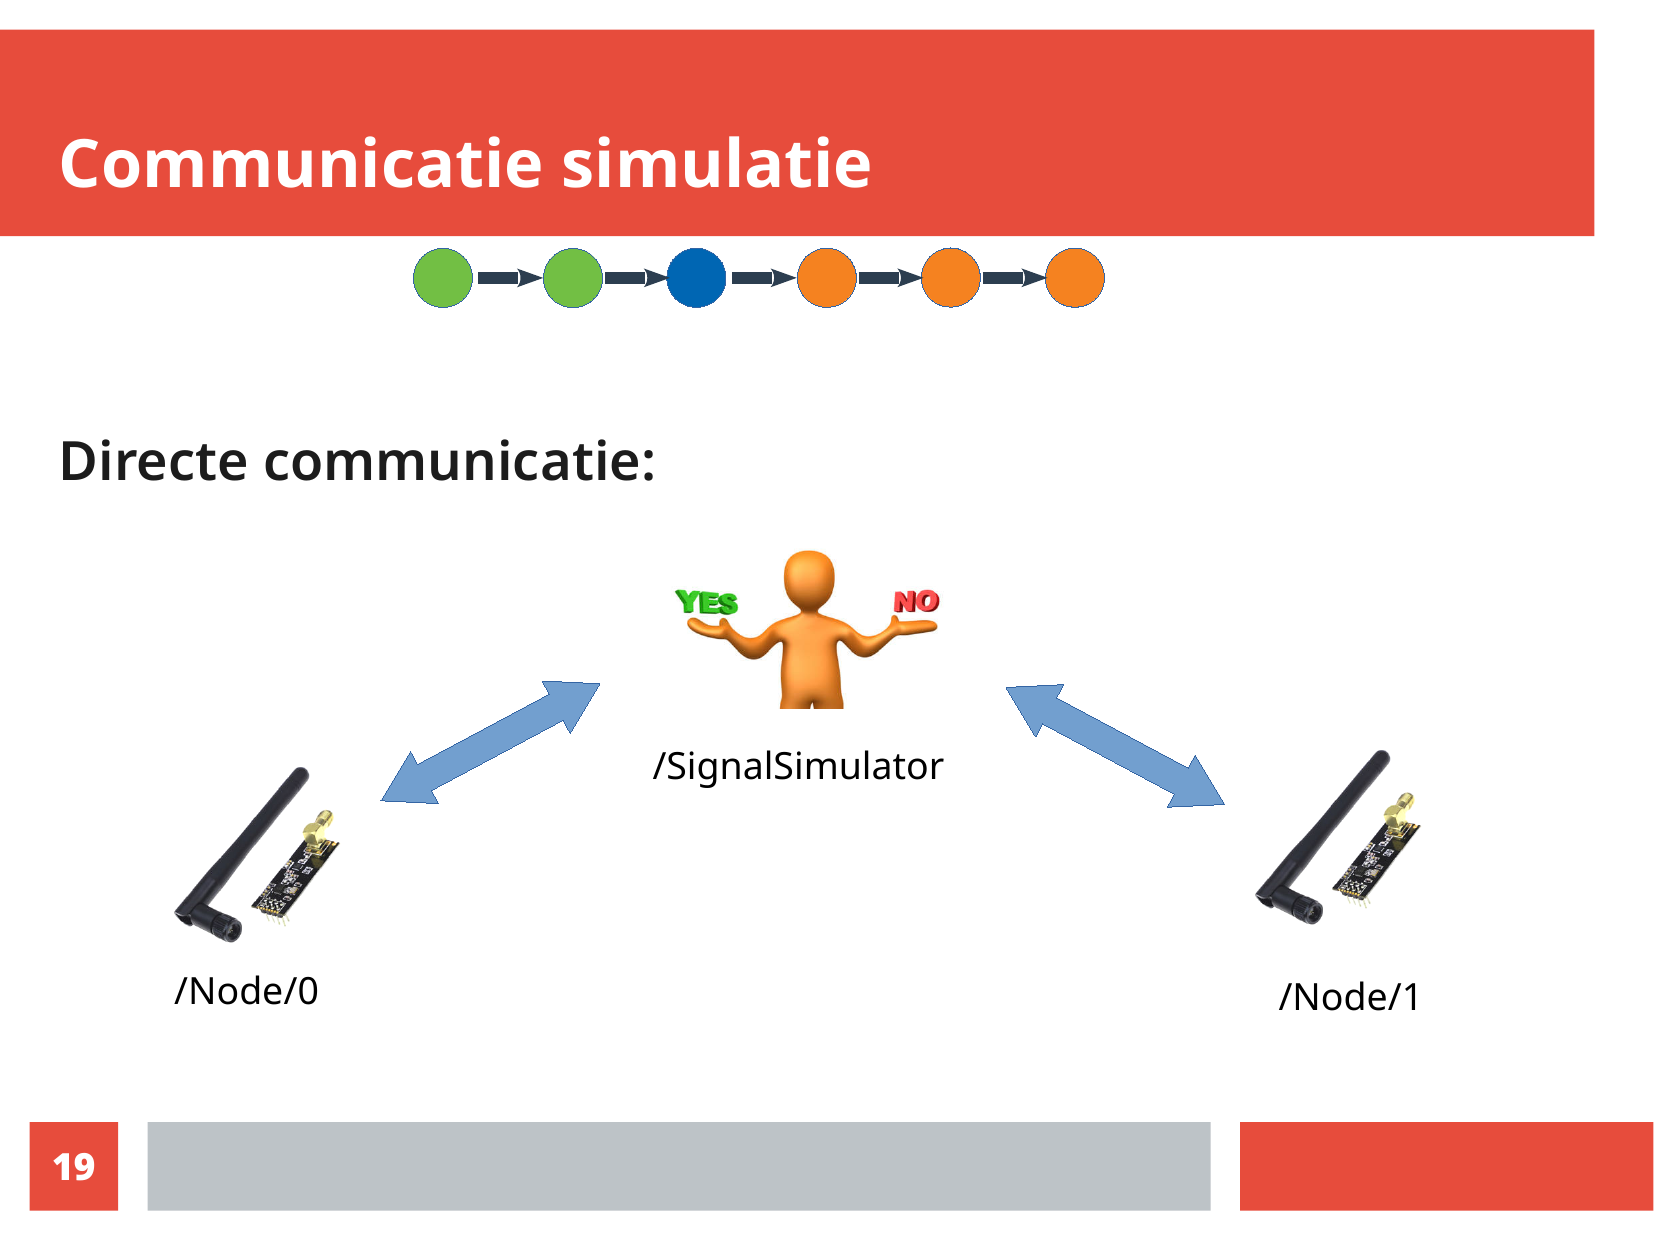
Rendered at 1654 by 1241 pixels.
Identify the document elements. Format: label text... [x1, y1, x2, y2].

text_box [543, 248, 603, 308]
text_box [1006, 684, 1225, 808]
text_box [1045, 248, 1105, 308]
picture [649, 532, 962, 709]
list Directe communicatie: [59, 324, 1565, 1093]
title Communicatie simulatie [59, 59, 1595, 207]
text_box /SignalSimulator [637, 732, 981, 804]
picture [153, 755, 355, 957]
text_box /Node/1 [1263, 962, 1583, 1021]
text_box [797, 248, 857, 308]
text_box [666, 248, 726, 308]
text_box /Node/0 [159, 957, 479, 1016]
picture [1234, 738, 1436, 939]
text_box [380, 681, 600, 804]
text_box [413, 248, 473, 308]
text_box [921, 247, 981, 308]
